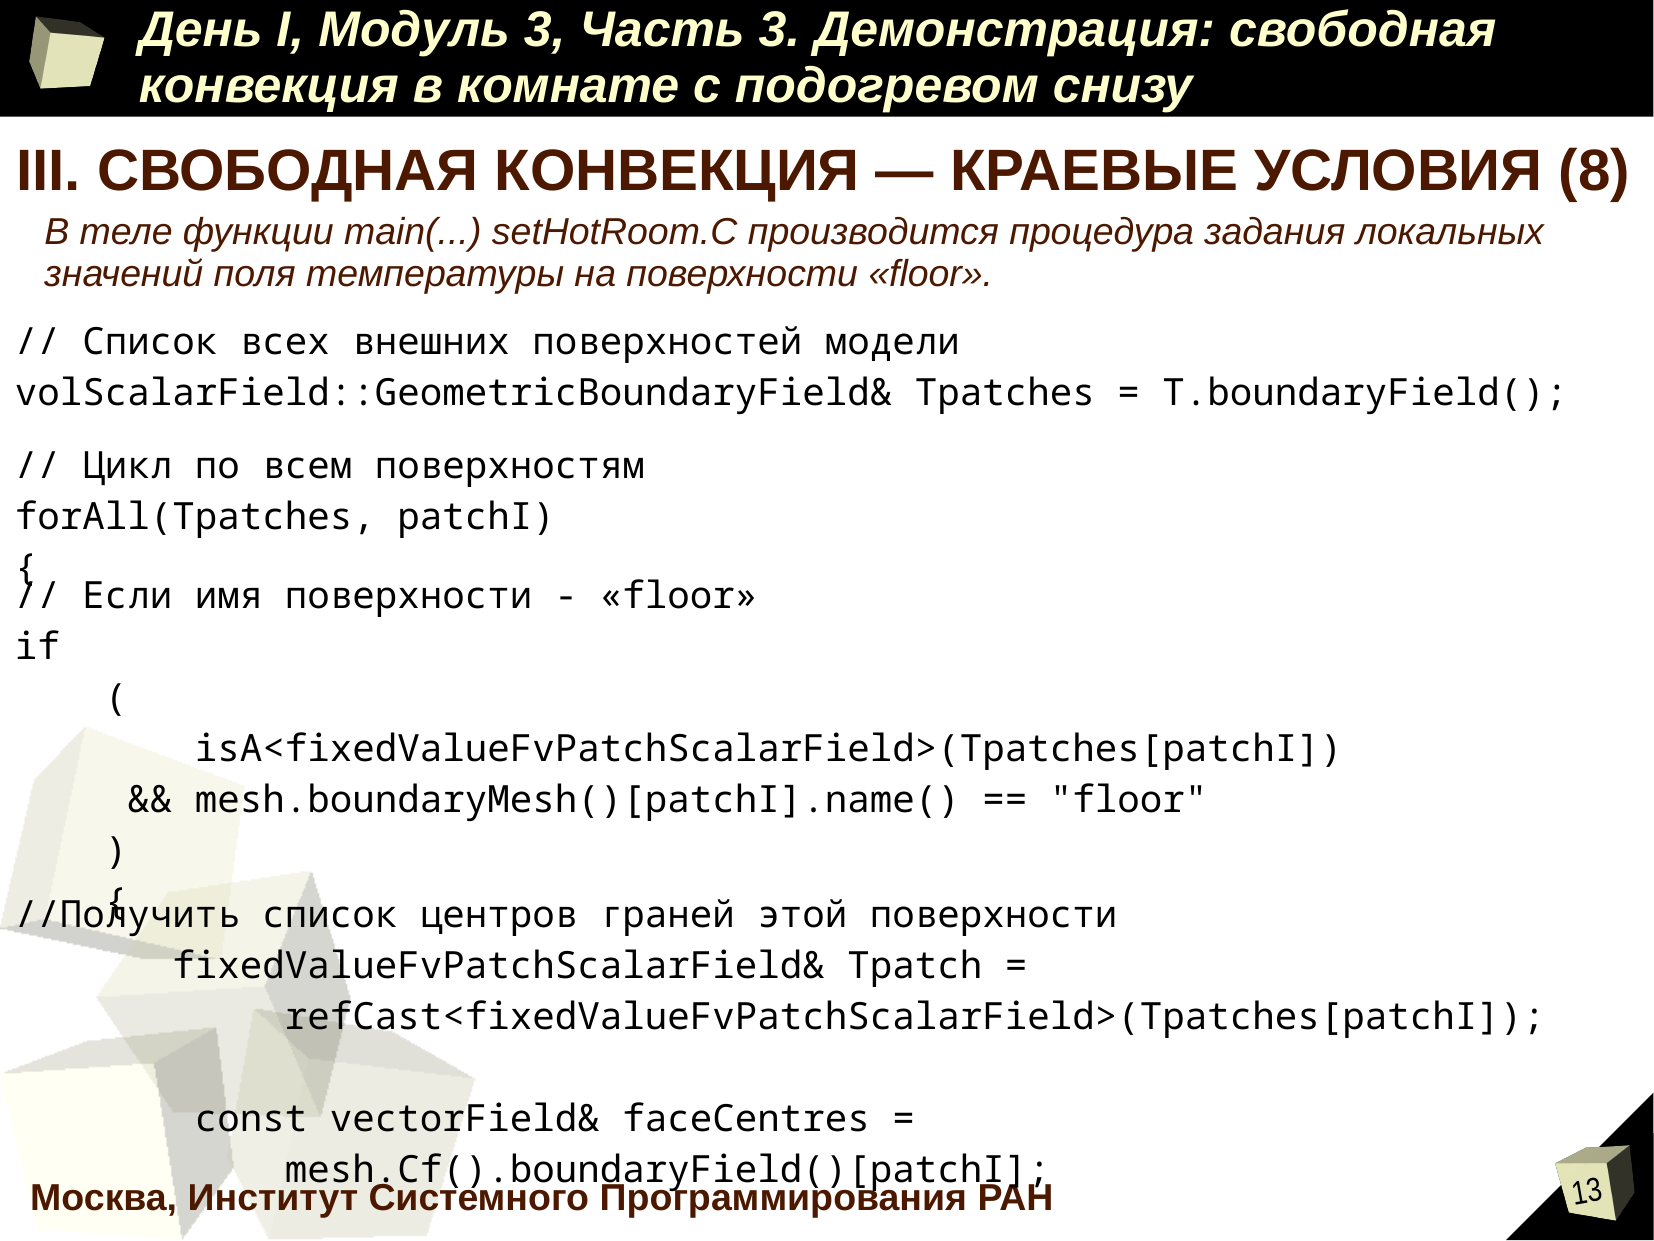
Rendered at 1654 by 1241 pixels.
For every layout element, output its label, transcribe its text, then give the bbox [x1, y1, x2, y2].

text_box //Получить список центров граней этой поверхности fixedValueFvPatchScalarField& Tpatch = refCast<fixedValueFvPatchScalarField>(Tpatches[patchI]); const vectorField& faceCentres = mesh.Cf().boundaryField()[patchI]; [0, 880, 1654, 1155]
text_box // Цикл по всем поверхностям forAll(Tpatches, patchI) { [0, 431, 1654, 561]
text_box III. СВОБОДНАЯ КОНВЕКЦИЯ — КРАЕВЫЕ УСЛОВИЯ (8) [1, 130, 1654, 211]
text_box // Список всех внешних поверхностей модели volScalarField::GeometricBoundaryField& Tpatches = T.boundaryField(); [0, 307, 1654, 409]
picture [464, 1193, 472, 1198]
text_box // Если имя поверхности - «floor» if ( isA<fixedValueFvPatchScalarField>(Tpatches[patchI]) && mesh.boundaryMesh()[patchI].name() == "floor" ) { [0, 561, 1654, 879]
picture [0, 1155, 477, 1241]
text_box В теле функции main(...) setHotRoom.C производится процедура задания локальных значений поля температуры на поверхности «floor». [29, 211, 1625, 302]
